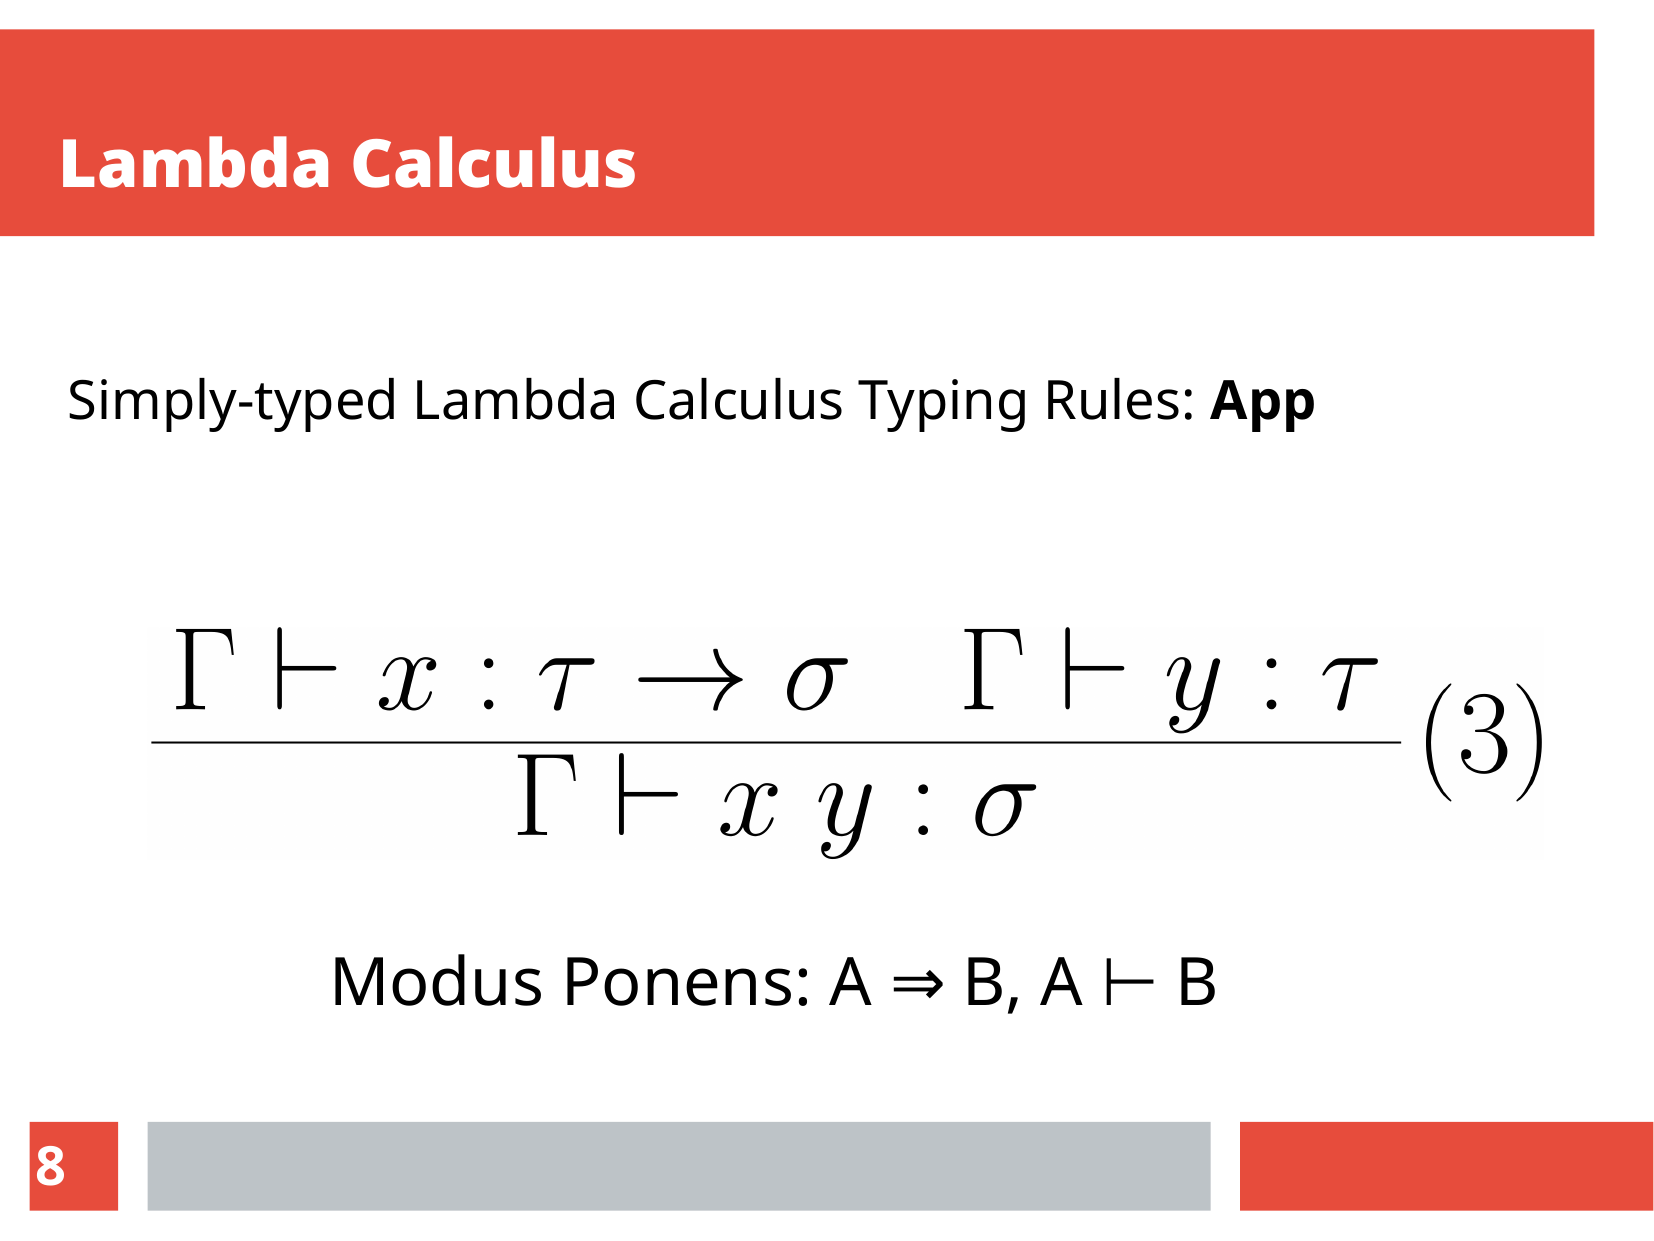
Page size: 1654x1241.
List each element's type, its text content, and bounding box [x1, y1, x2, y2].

title Lambda Calculus [59, 58, 1595, 207]
text_box Simply-typed Lambda Calculus Typing Rules: App [53, 354, 1588, 433]
picture [147, 627, 1544, 860]
text_box 8 [20, 1119, 254, 1210]
text_box Modus Ponens: A ⇒ B, A ⊢ B [314, 926, 1291, 1020]
